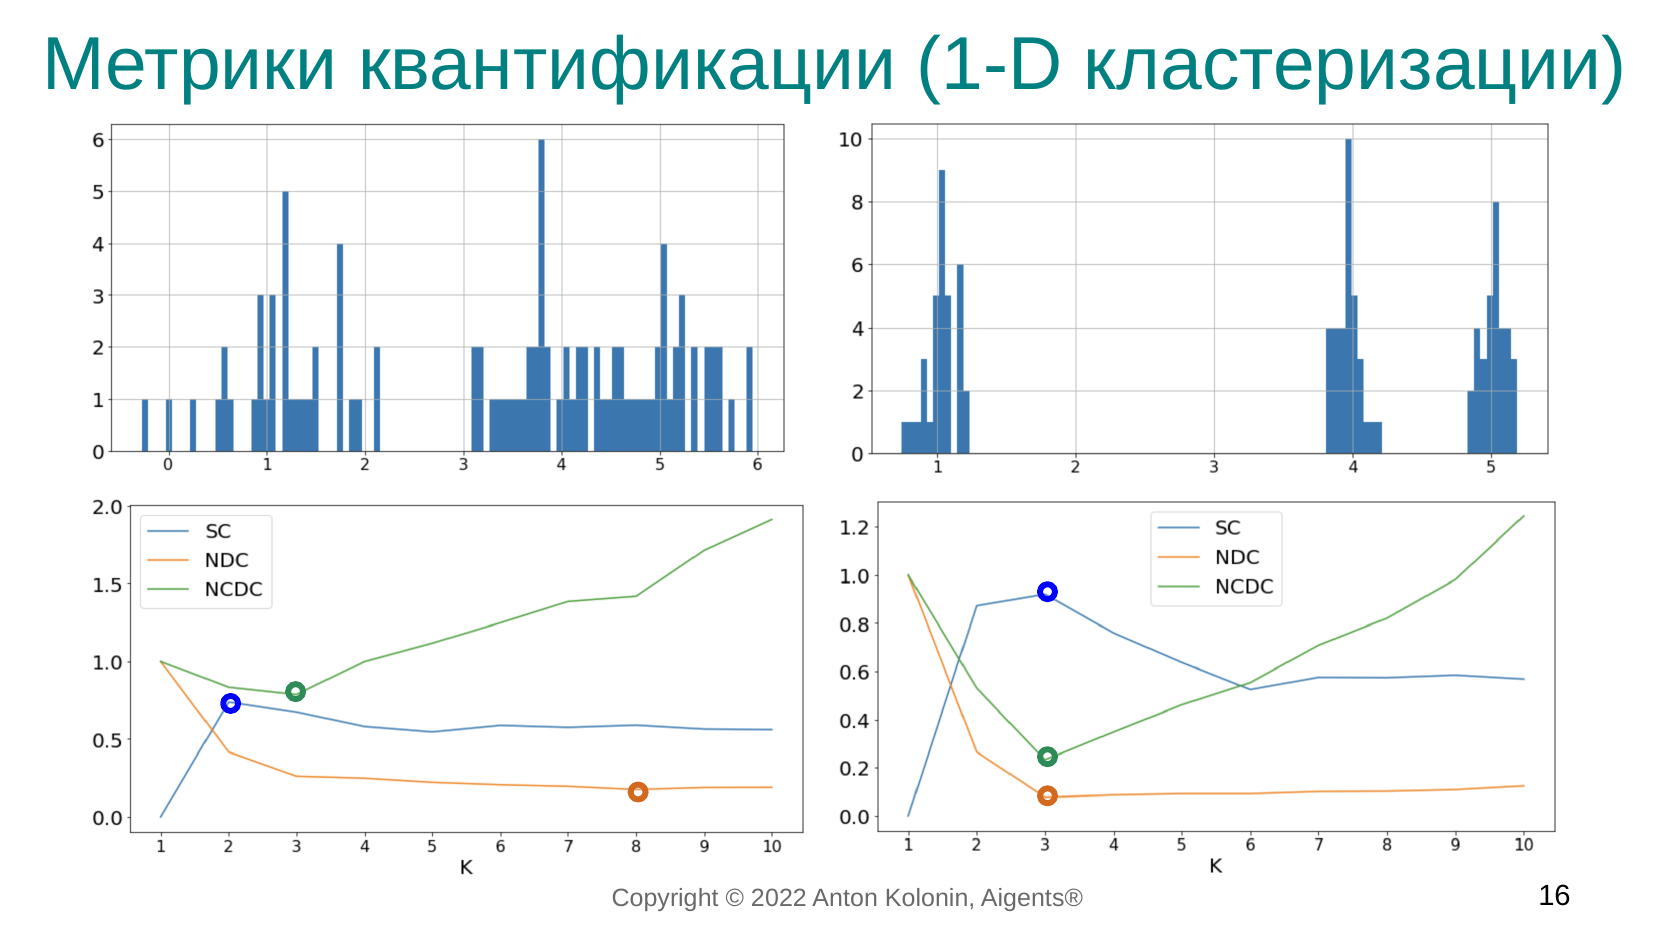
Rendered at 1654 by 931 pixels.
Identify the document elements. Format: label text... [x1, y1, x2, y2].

text_box Метрики квантификации (1-D кластеризации) [0, 0, 1638, 131]
picture [824, 131, 1565, 882]
picture [83, 131, 815, 882]
